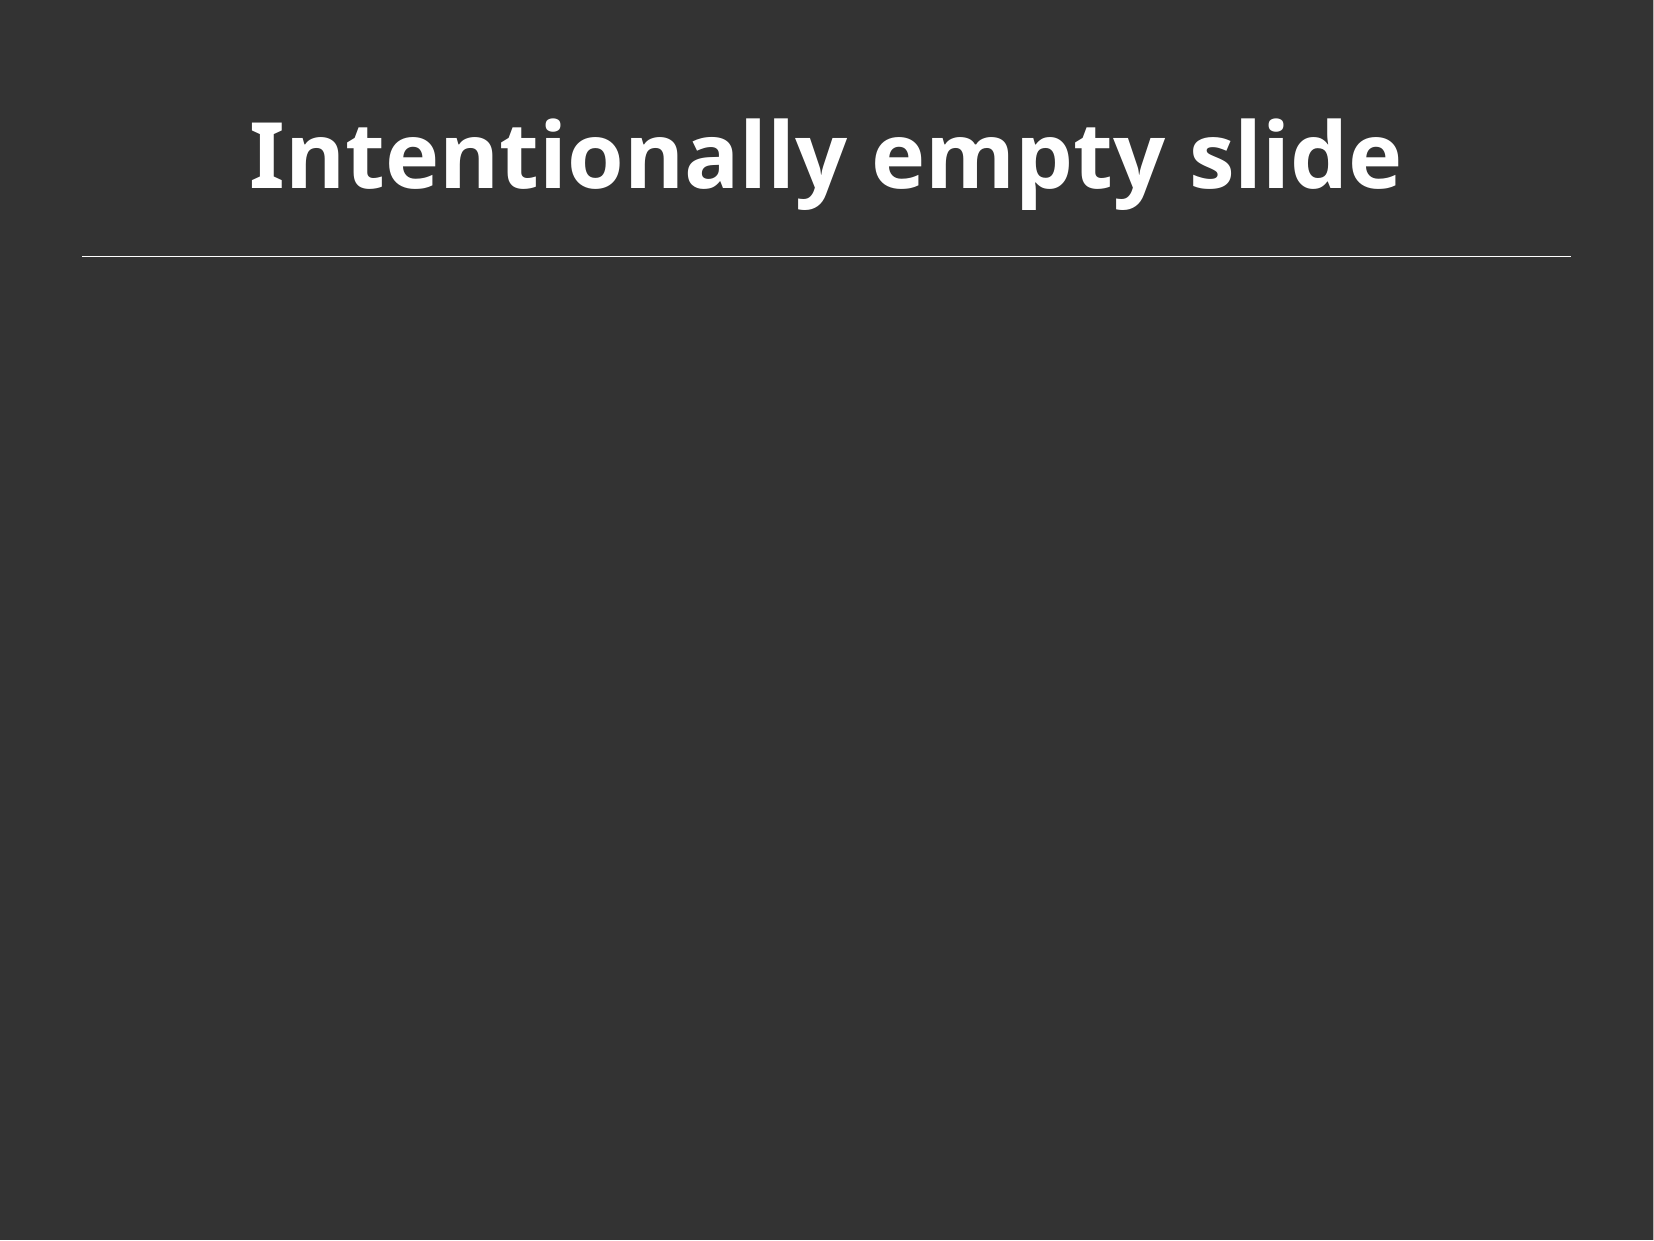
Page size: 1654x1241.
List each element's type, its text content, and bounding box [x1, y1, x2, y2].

title Intentionally empty slide [82, 49, 1571, 257]
